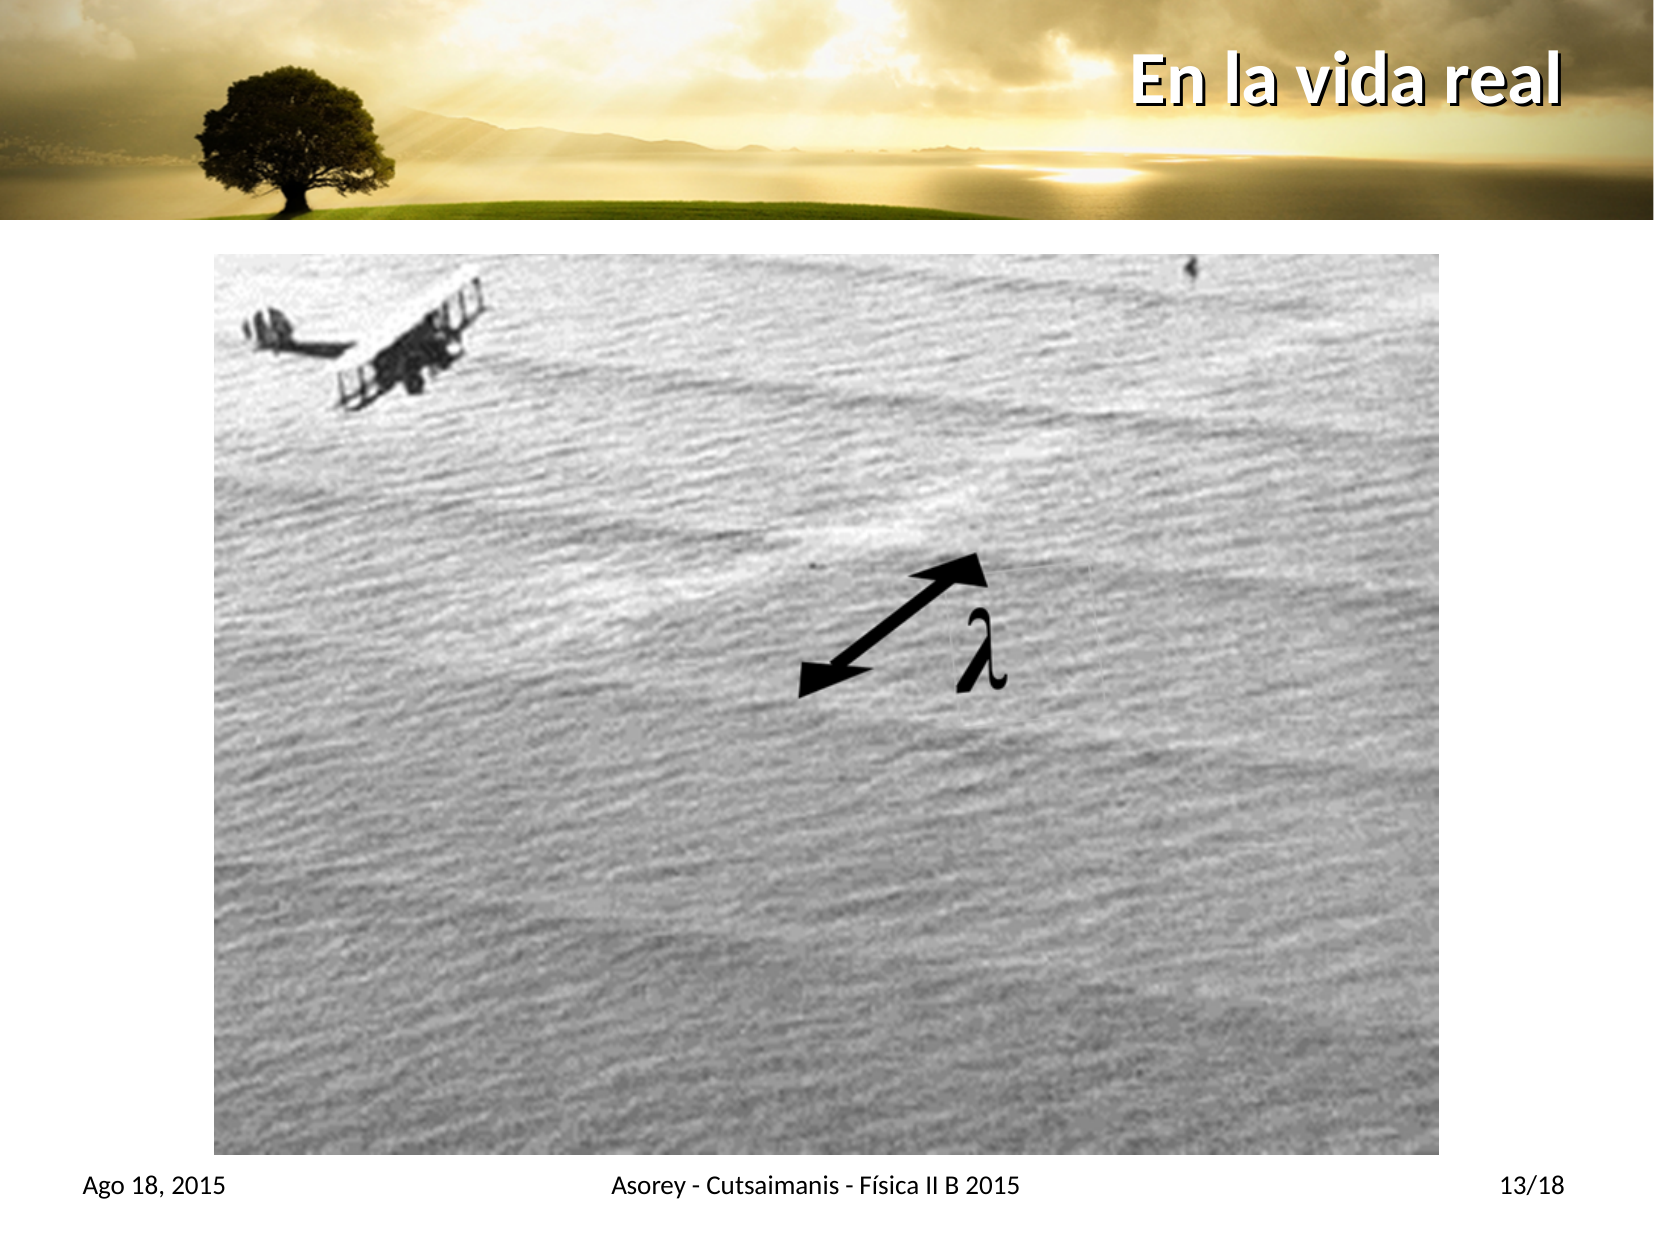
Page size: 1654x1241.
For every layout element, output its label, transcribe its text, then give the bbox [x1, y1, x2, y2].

picture [214, 254, 1439, 1156]
title En la vida real [75, 19, 1564, 151]
picture [0, 0, 1654, 220]
